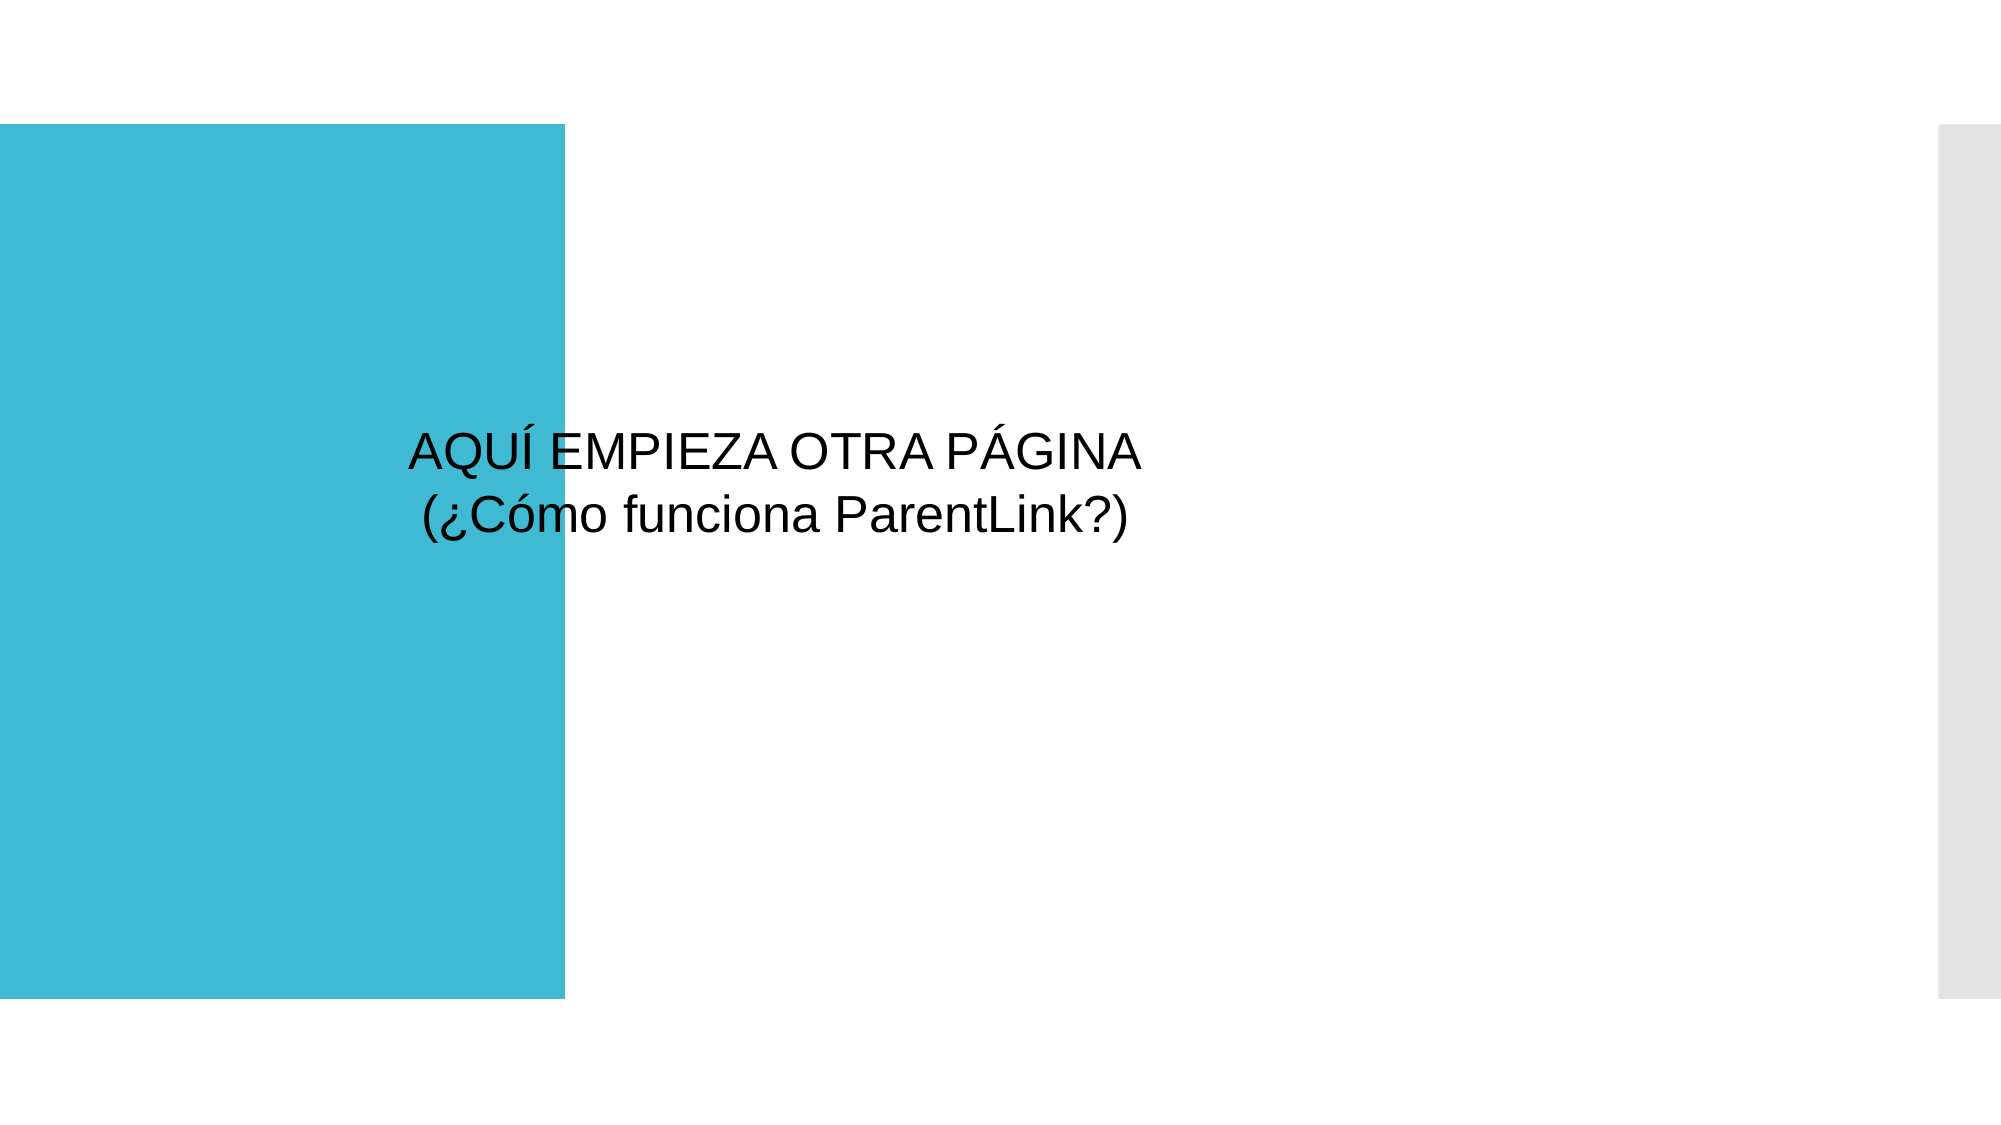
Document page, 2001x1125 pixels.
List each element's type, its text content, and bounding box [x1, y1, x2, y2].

title AQUÍ EMPIEZA OTRA PÁGINA (¿Cómo funciona ParentLink?) [175, 213, 1376, 747]
